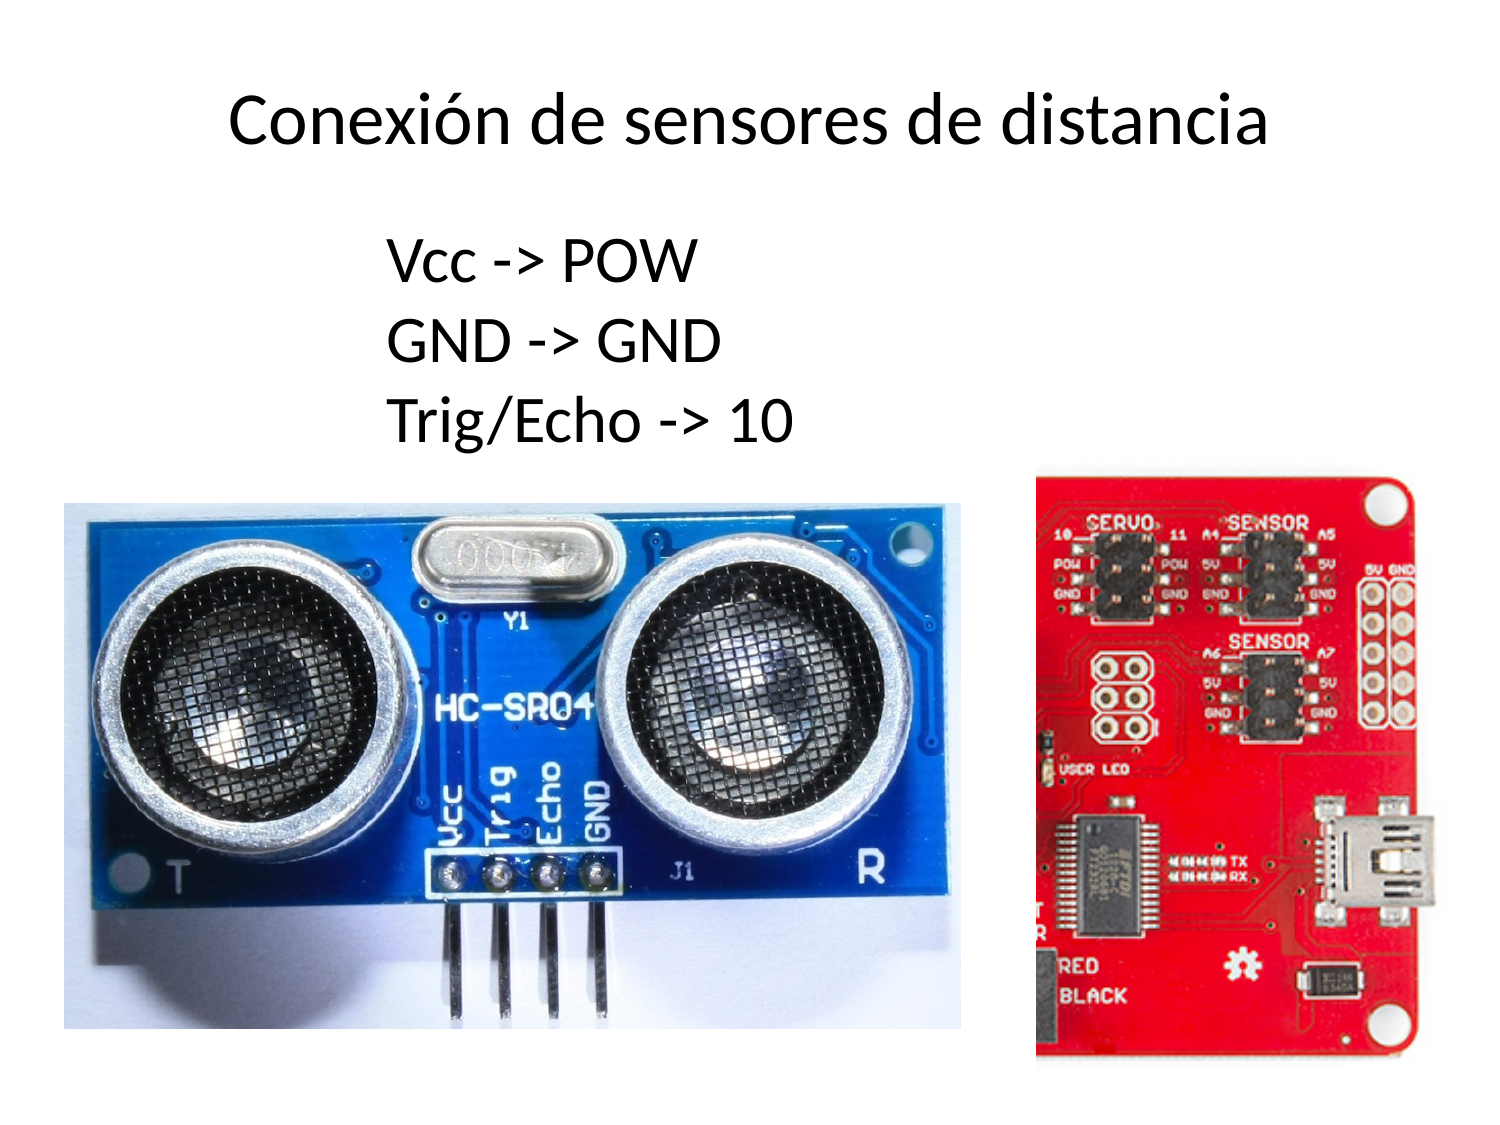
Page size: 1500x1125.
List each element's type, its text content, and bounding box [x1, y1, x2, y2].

text_box Vcc -> POW GND -> GND Trig/Echo -> 10 [371, 208, 1128, 463]
picture [1036, 457, 1448, 1078]
picture [64, 503, 961, 1047]
title Conexión de sensores de distancia [75, 20, 1425, 209]
